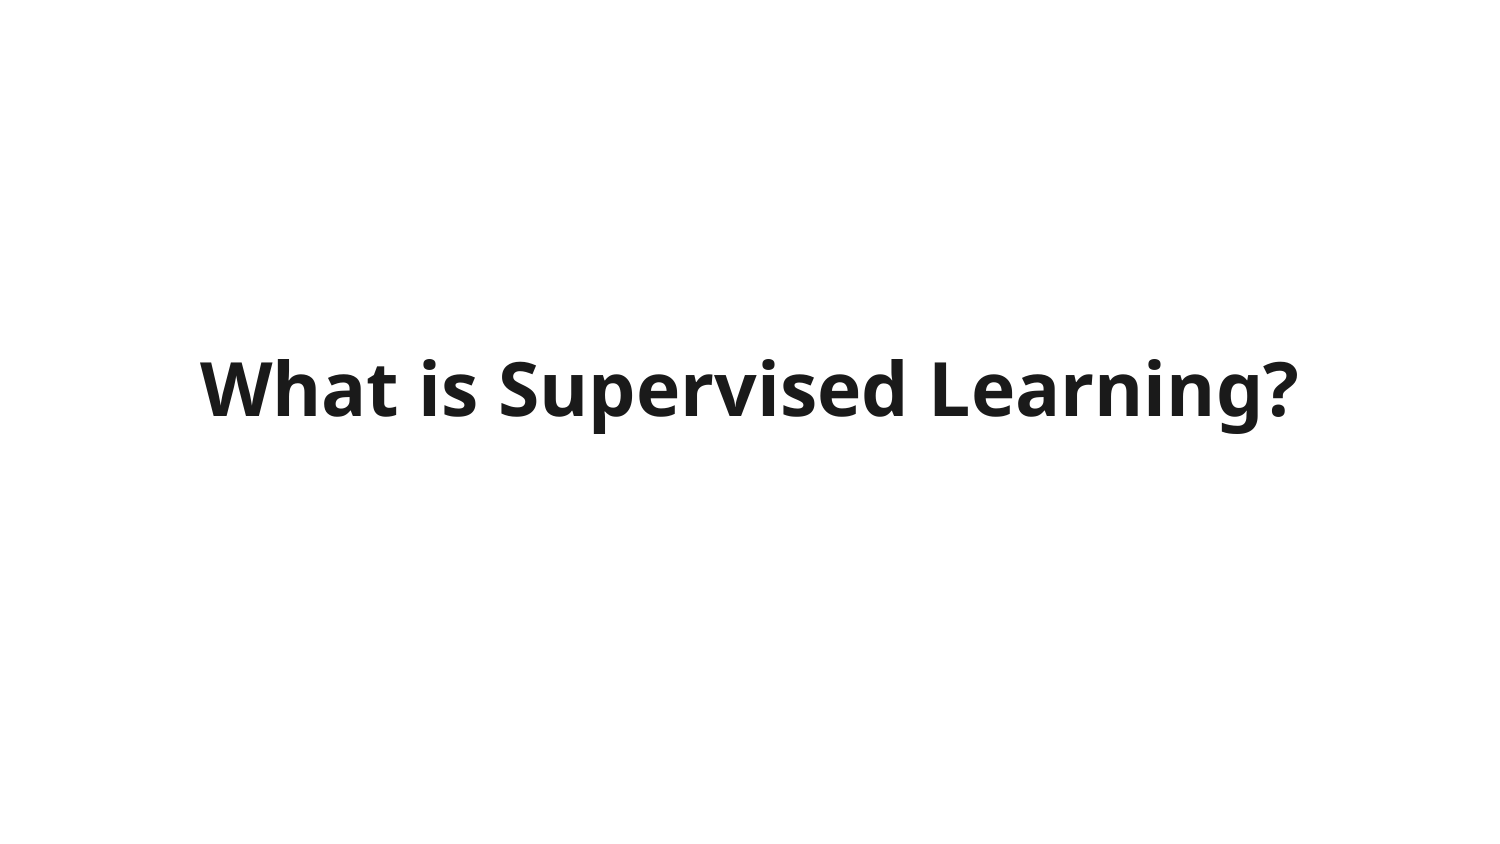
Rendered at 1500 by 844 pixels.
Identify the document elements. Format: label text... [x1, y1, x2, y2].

title What is Supervised Learning? [0, 141, 1500, 632]
